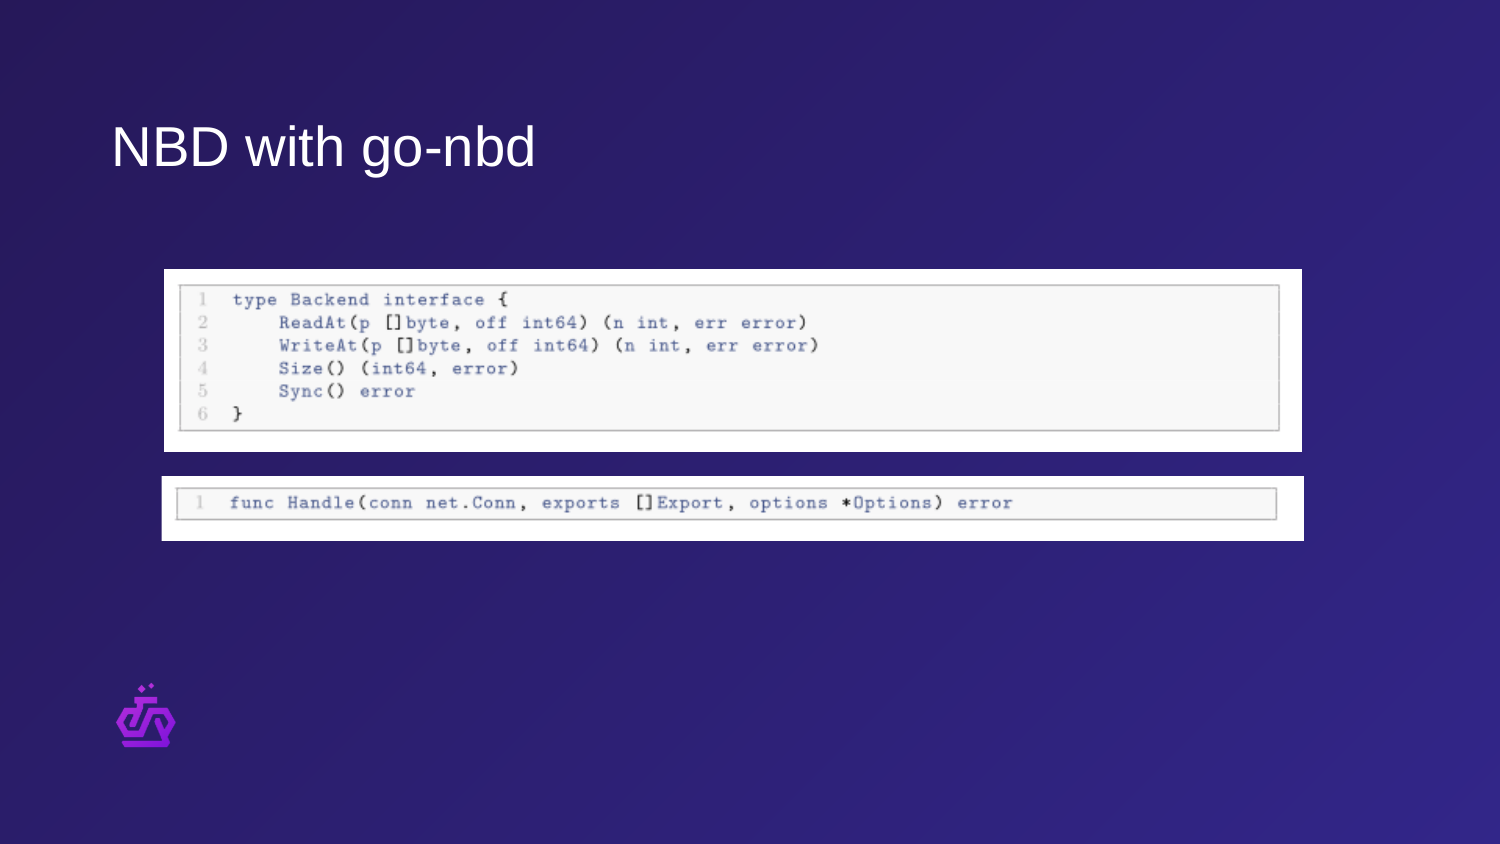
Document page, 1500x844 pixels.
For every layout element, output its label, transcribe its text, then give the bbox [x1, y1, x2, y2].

picture [161, 476, 1304, 541]
picture [164, 269, 1302, 453]
text_box NBD with go-nbd [96, 77, 1419, 210]
picture [96, 661, 188, 773]
